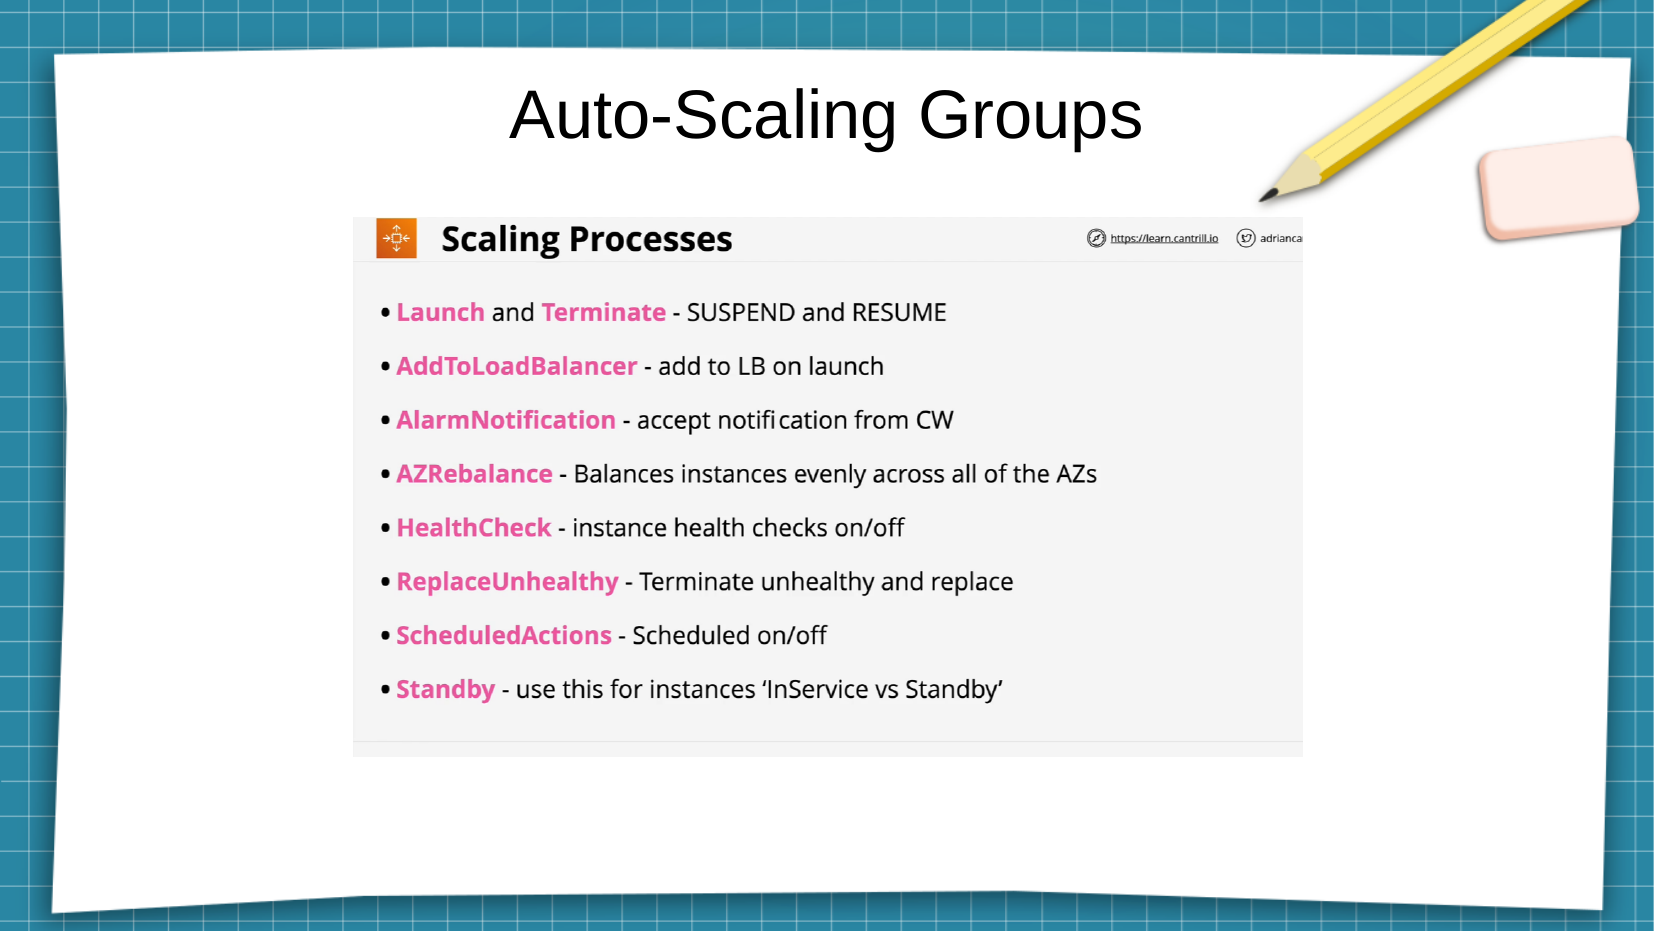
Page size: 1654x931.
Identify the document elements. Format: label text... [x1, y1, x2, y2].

picture [0, 0, 1654, 931]
title Auto-Scaling Groups [82, 37, 1571, 193]
